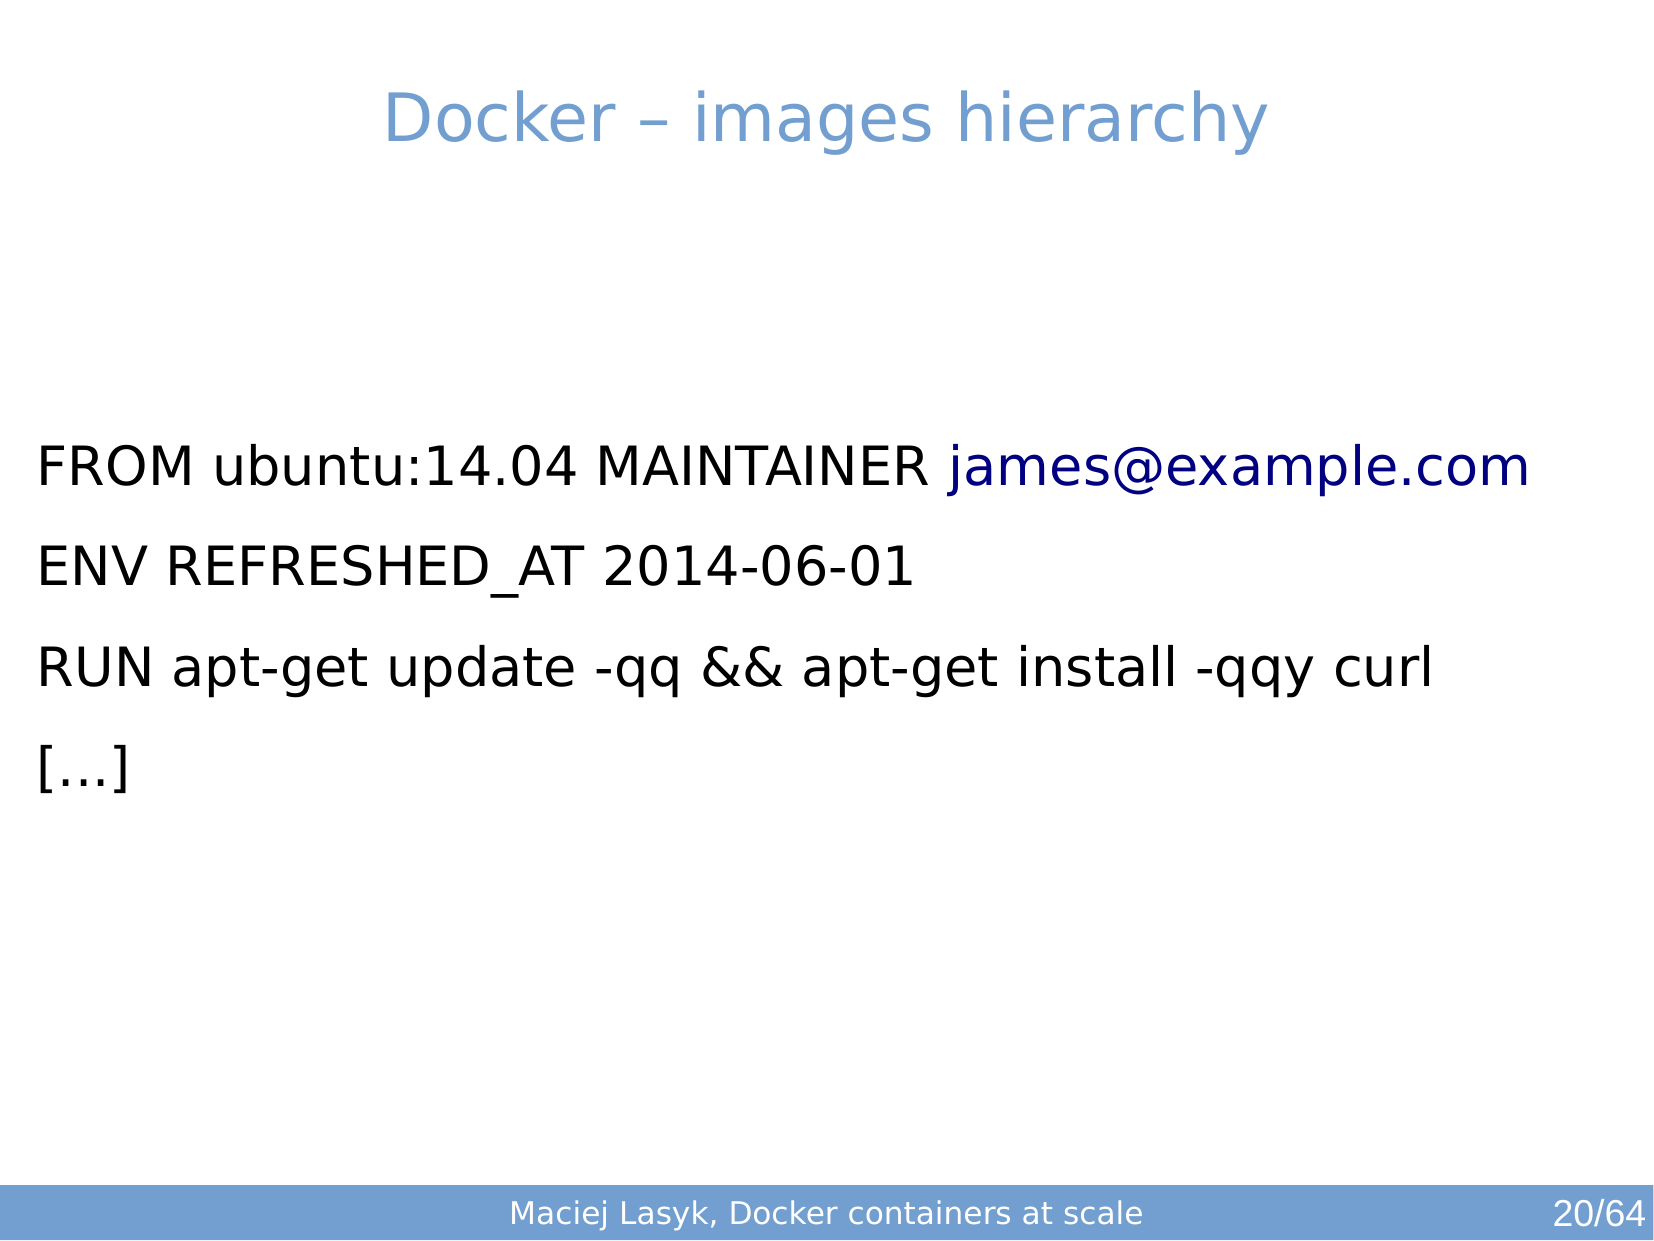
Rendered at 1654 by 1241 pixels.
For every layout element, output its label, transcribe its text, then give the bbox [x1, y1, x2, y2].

text_box [0, 1185, 1527, 1241]
text_box FROM ubuntu:14.04 MAINTAINER james@example.com ENV REFRESHED_AT 2014-06-01 RUN apt-get update -qq && apt-get install -qqy curl [...] [21, 396, 1628, 776]
text_box 20/64 [1527, 1185, 1654, 1241]
text_box Docker – images hierarchy [367, 72, 1286, 166]
text_box Maciej Lasyk, Docker containers at scale [494, 1188, 1160, 1240]
